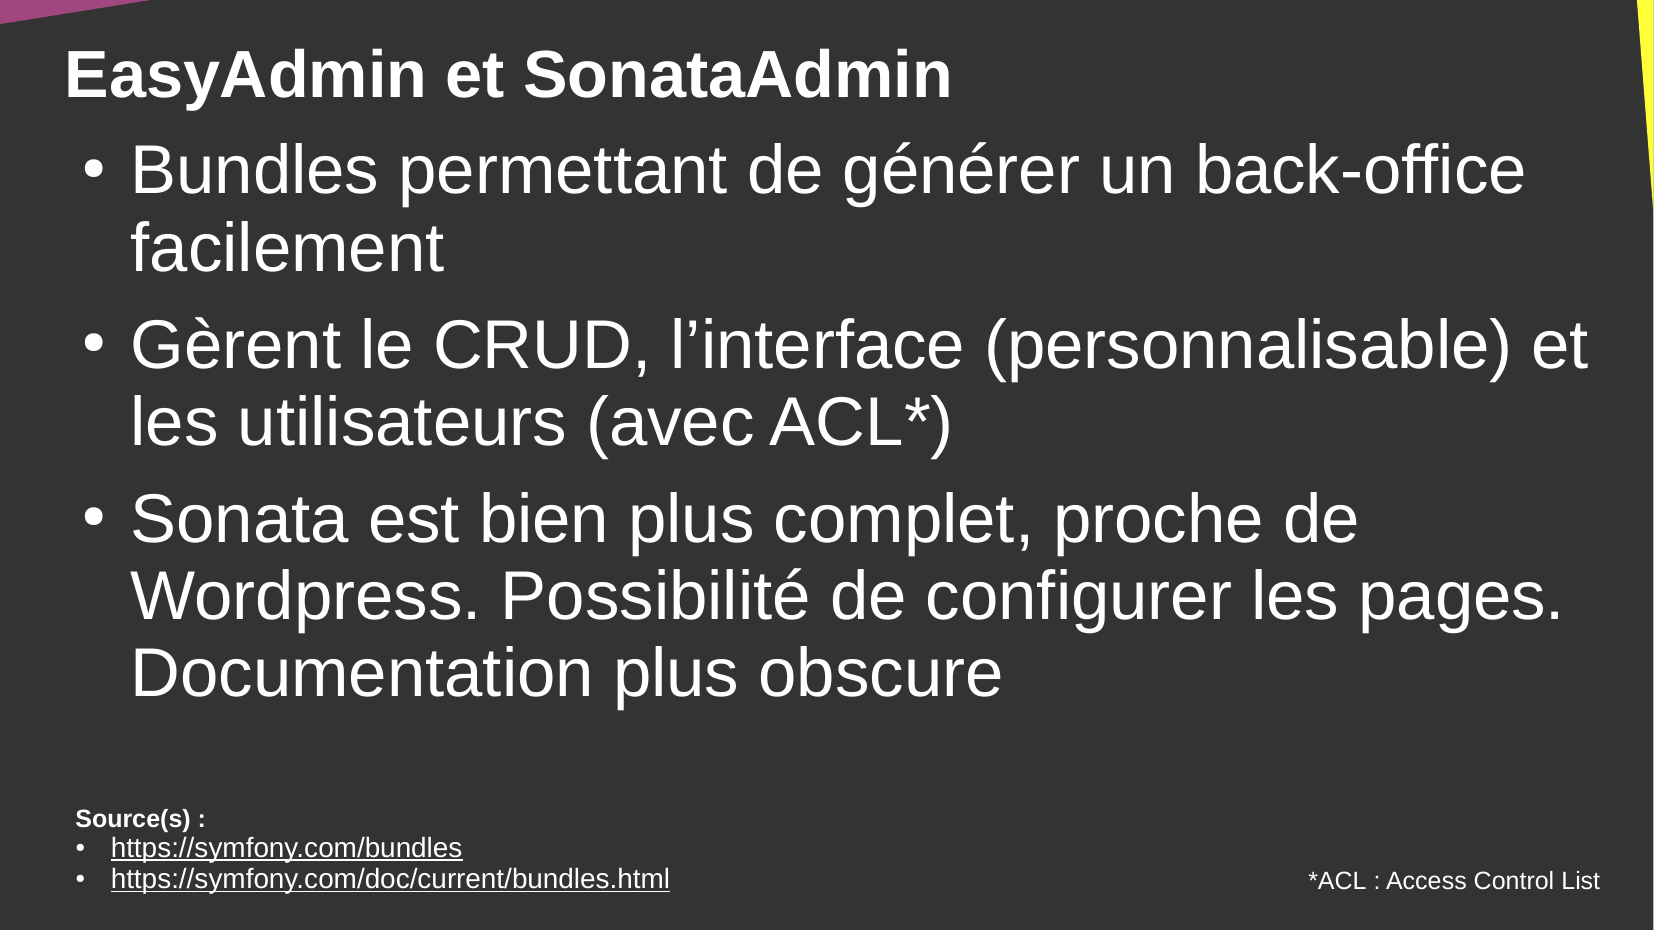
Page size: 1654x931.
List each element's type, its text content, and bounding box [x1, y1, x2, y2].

title EasyAdmin et SonataAdmin [64, 37, 1365, 113]
text_box *ACL : Access Control List [967, 838, 1616, 903]
text_box [1636, 0, 1654, 221]
text_box Source(s) : https://symfony.com/bundles https://symfony.com/doc/current/bundles.html [60, 796, 709, 903]
text_box [0, 0, 151, 25]
list Bundles permettant de générer un back-office facilement Gèrent le CRUD, l’interface (personnalisable) et les utilisateurs (avec ACL*) Sonata est bien plus complet, proche de Wordpress. Possibilité de configurer les pages. Documentation plus obscure [65, 131, 1619, 721]
